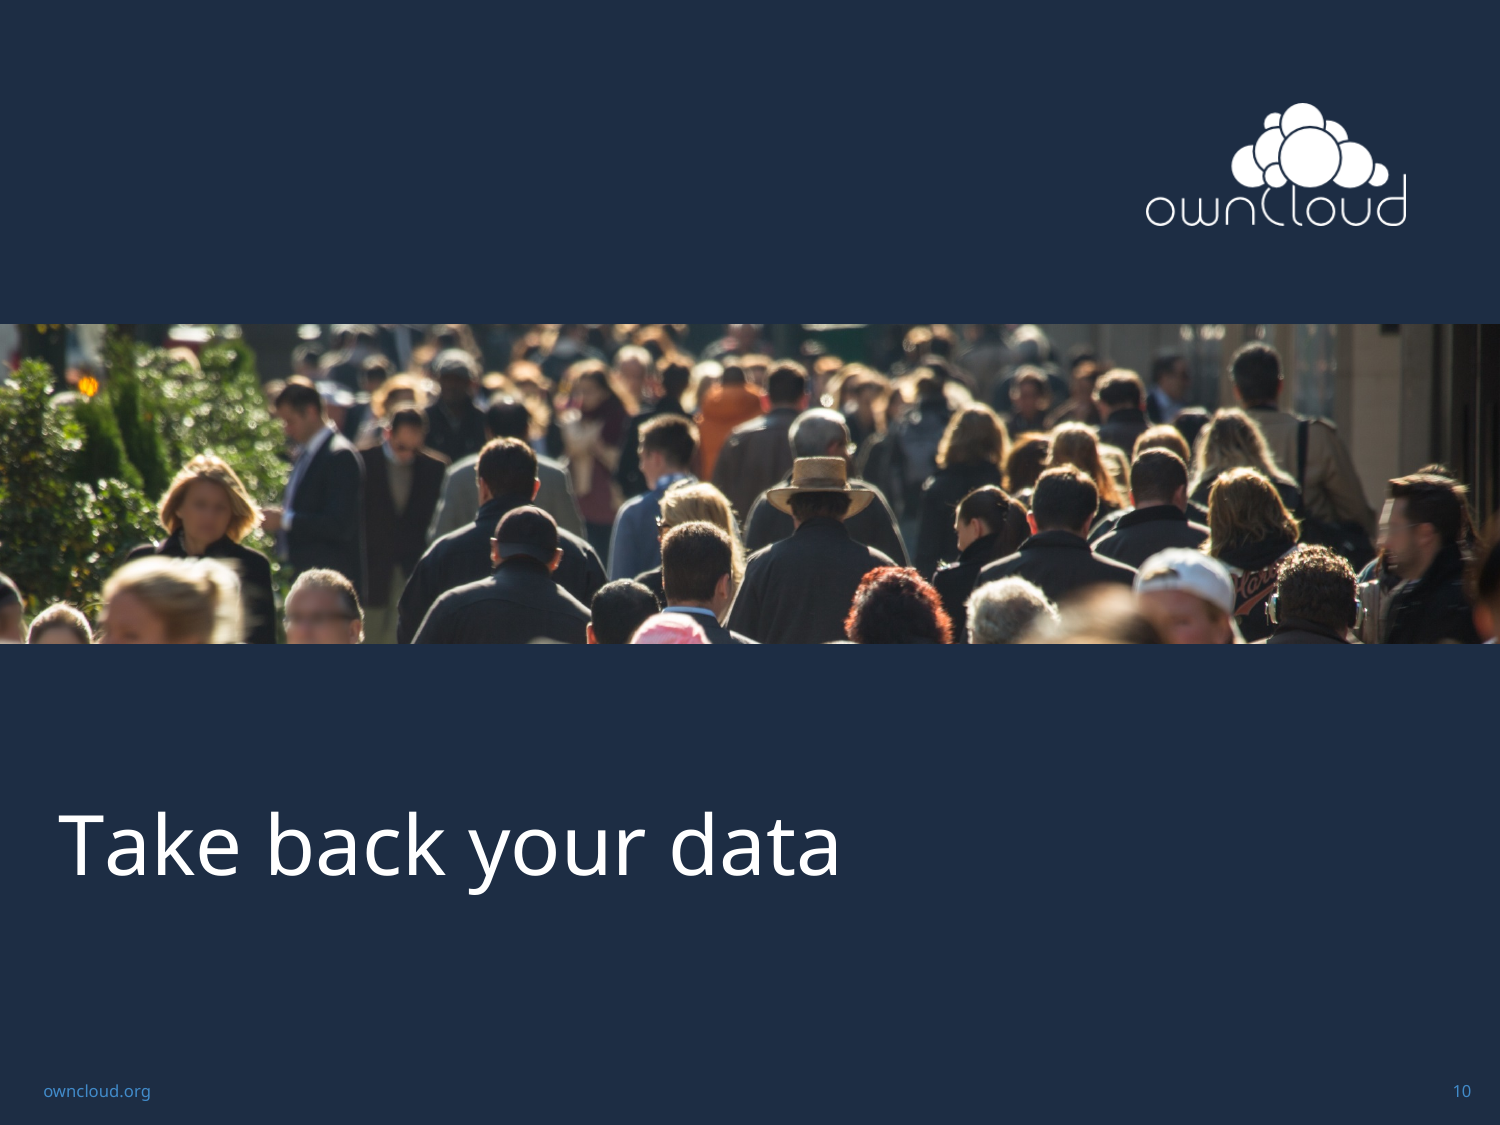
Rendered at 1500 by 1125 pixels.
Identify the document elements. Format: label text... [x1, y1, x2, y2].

picture [1146, 103, 1406, 226]
title Take back your data [58, 754, 1427, 942]
picture [0, 324, 1500, 644]
